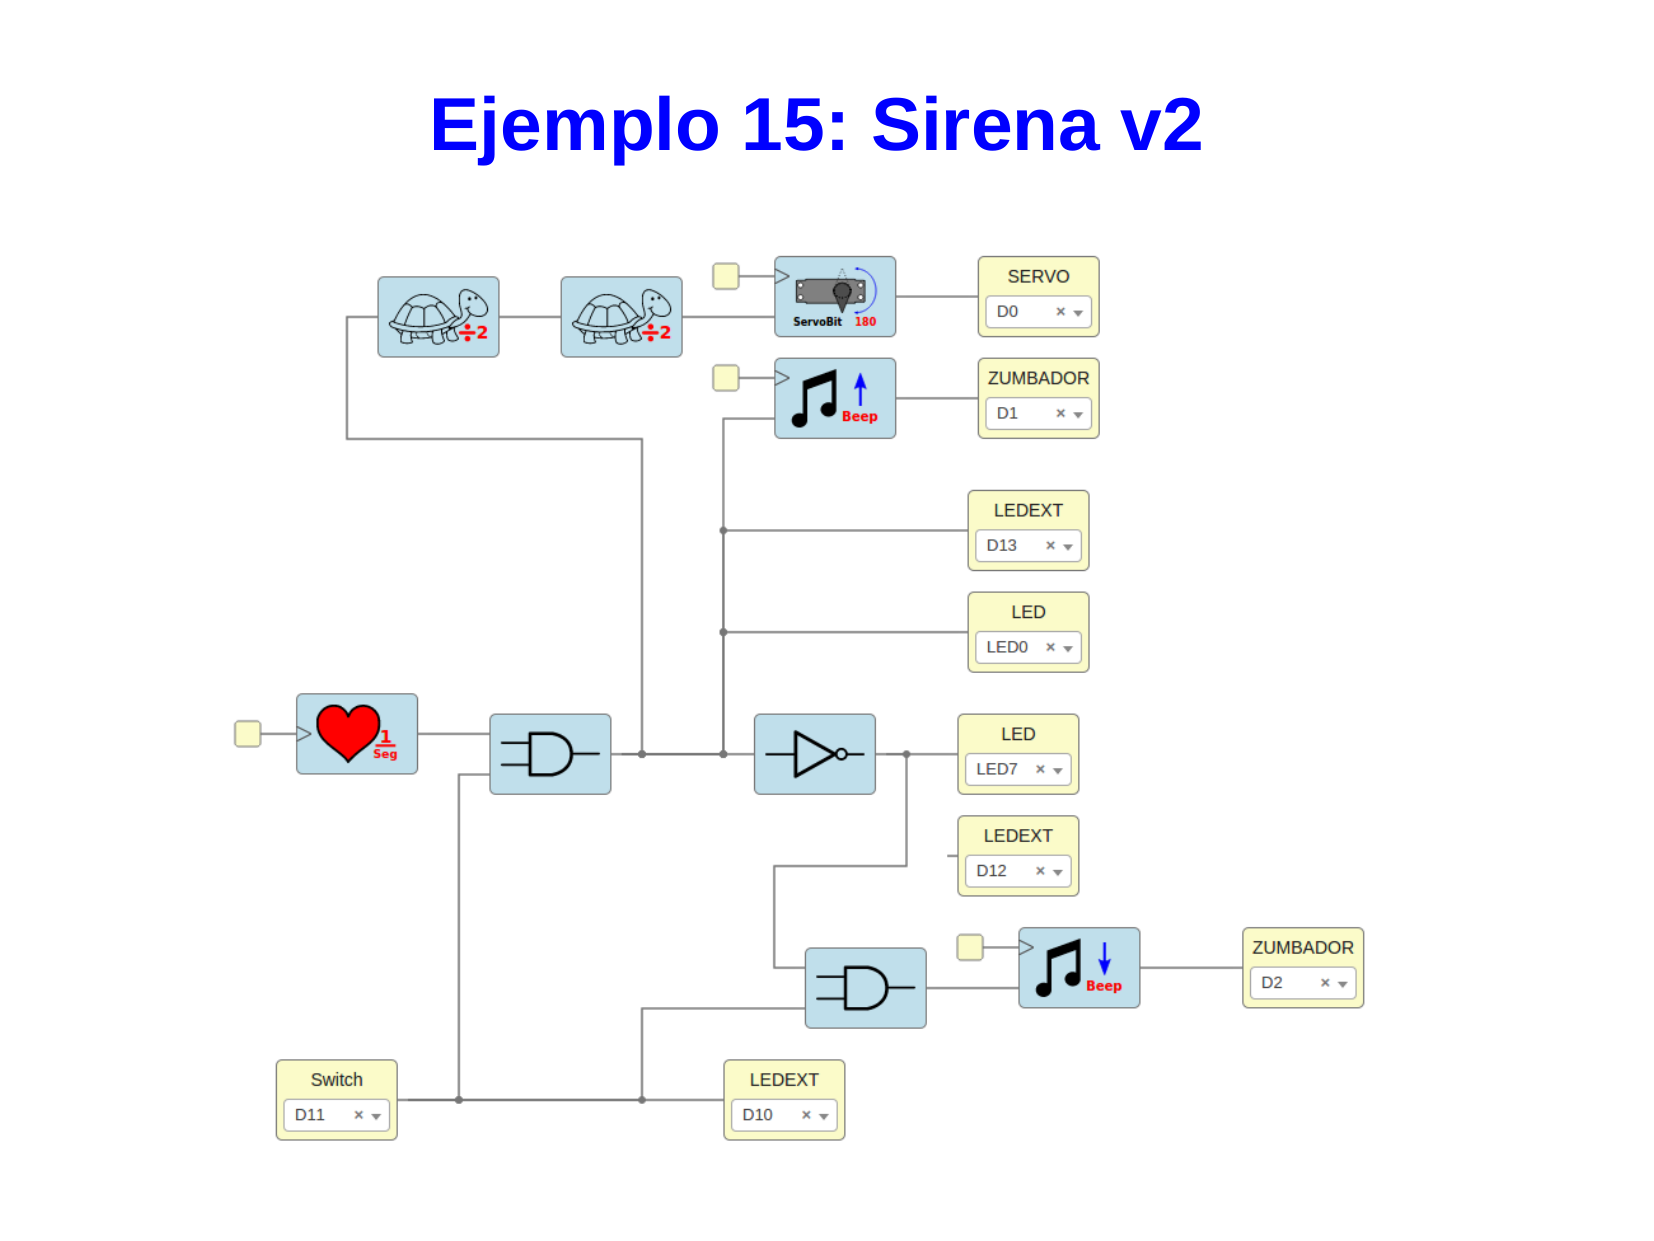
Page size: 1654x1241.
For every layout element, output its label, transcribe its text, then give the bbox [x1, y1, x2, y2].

picture [225, 223, 1381, 1171]
text_box Ejemplo 15: Sirena v2 [90, 75, 1546, 174]
